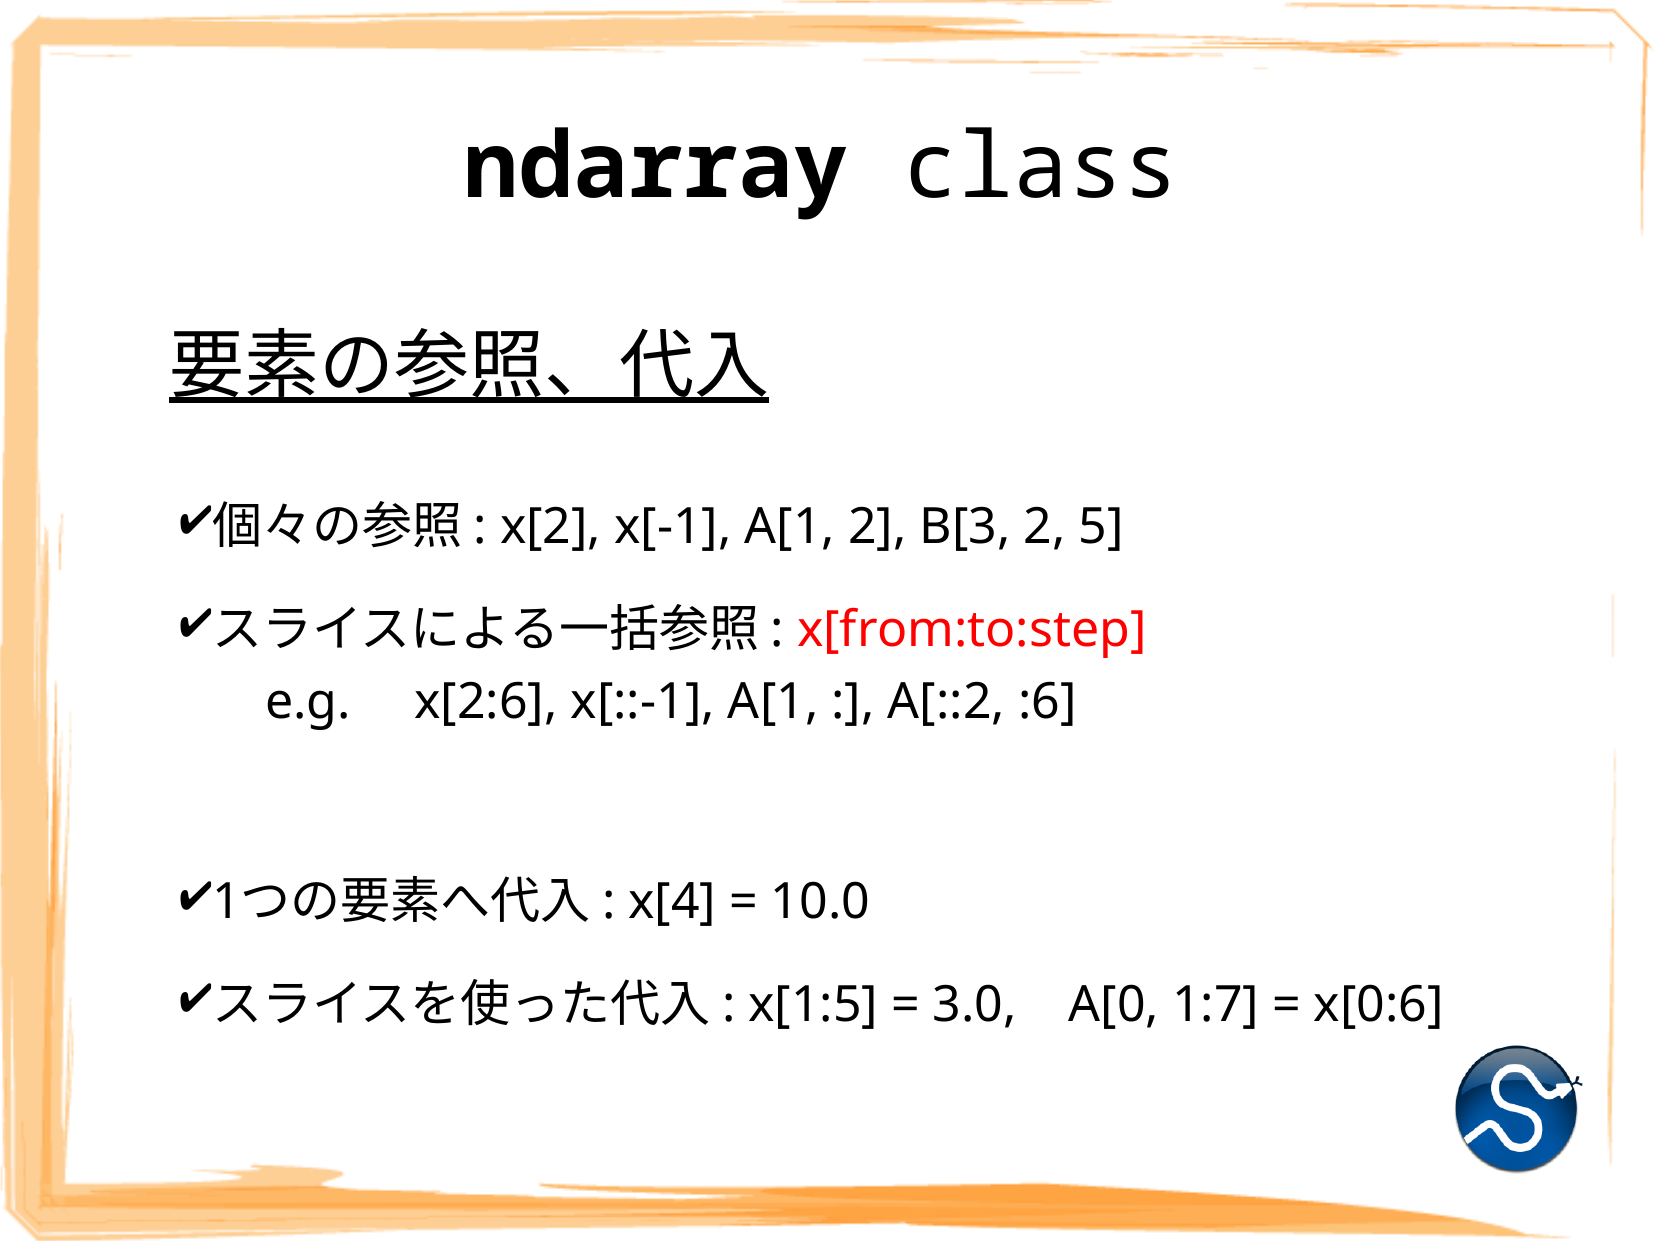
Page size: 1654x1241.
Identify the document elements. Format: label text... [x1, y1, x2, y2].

text_box 個々の参照 : x[2], x[-1], A[1, 2], B[3, 2, 5] スライスによる一括参照 : x[from:to:step] e.g. x[2:6], x[::-1], A[1, :], A[::2, :6] 1つの要素へ代入 : x[4] = 10.0 スライスを使った代入 : x[1:5] = 3.0, A[0, 1:7] = x[0:6] [164, 478, 1448, 934]
text_box 要素の参照、代入 [154, 297, 745, 393]
title ndarray class [76, 58, 1565, 266]
picture [0, 0, 1654, 1241]
